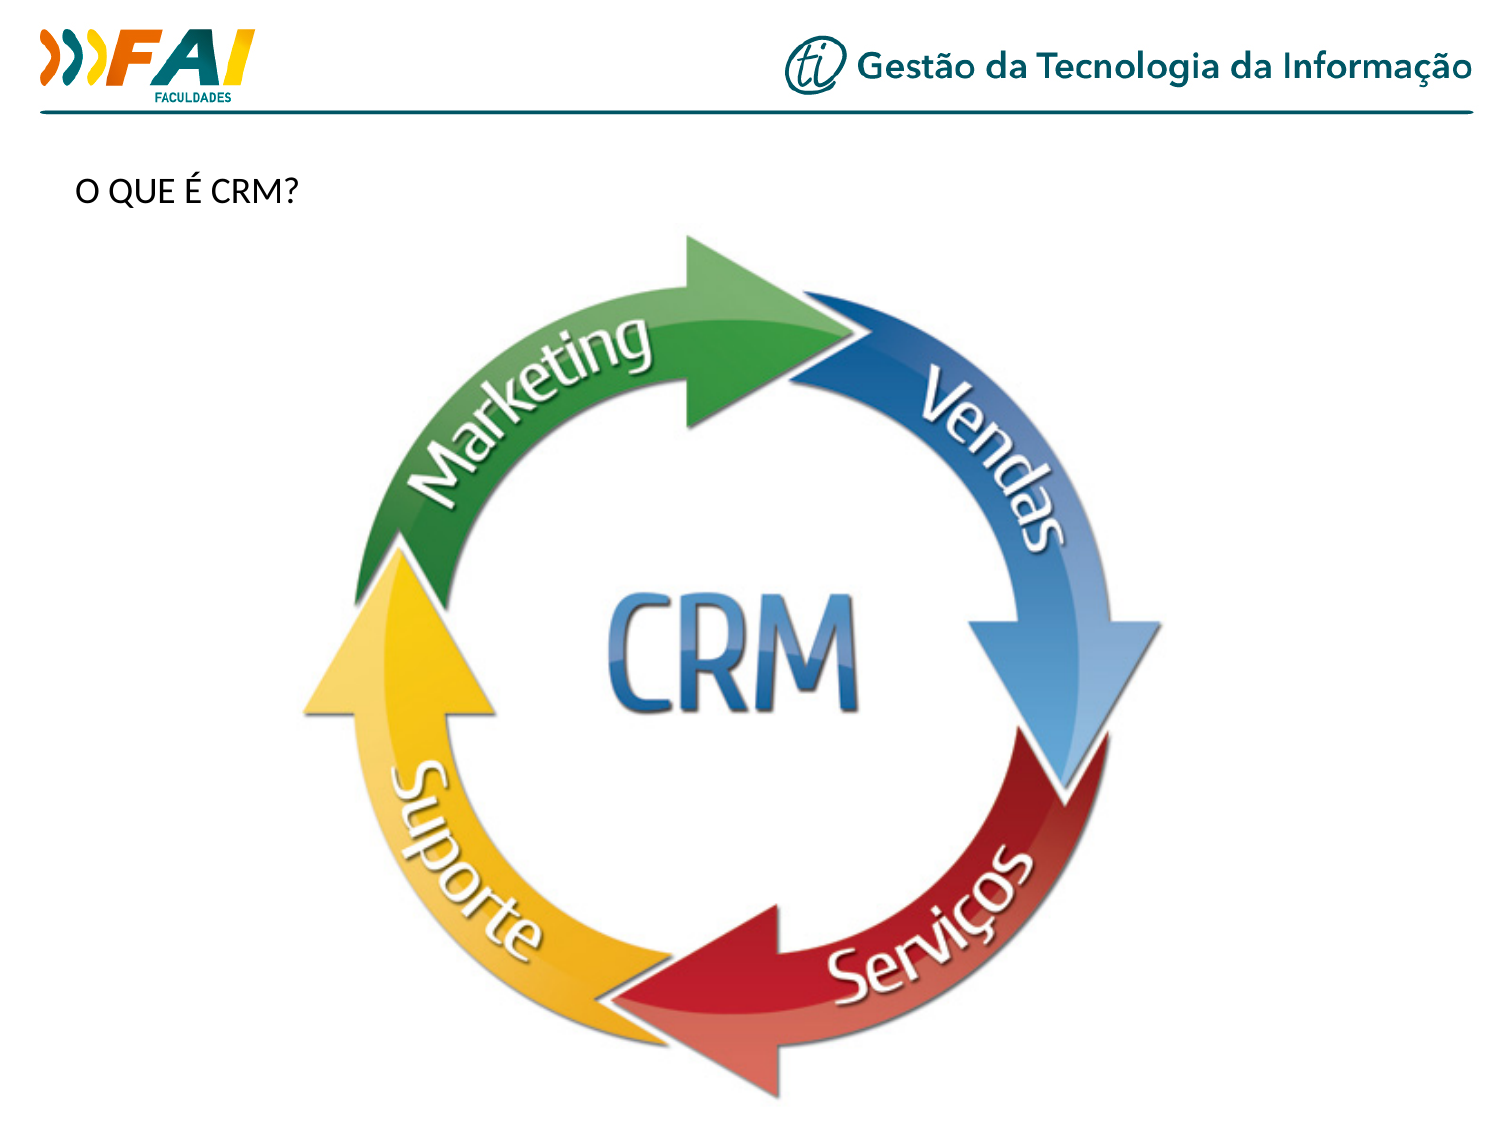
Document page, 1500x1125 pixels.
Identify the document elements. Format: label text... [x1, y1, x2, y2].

picture [0, 0, 1500, 1125]
title O QUE É CRM? [75, 124, 1350, 264]
